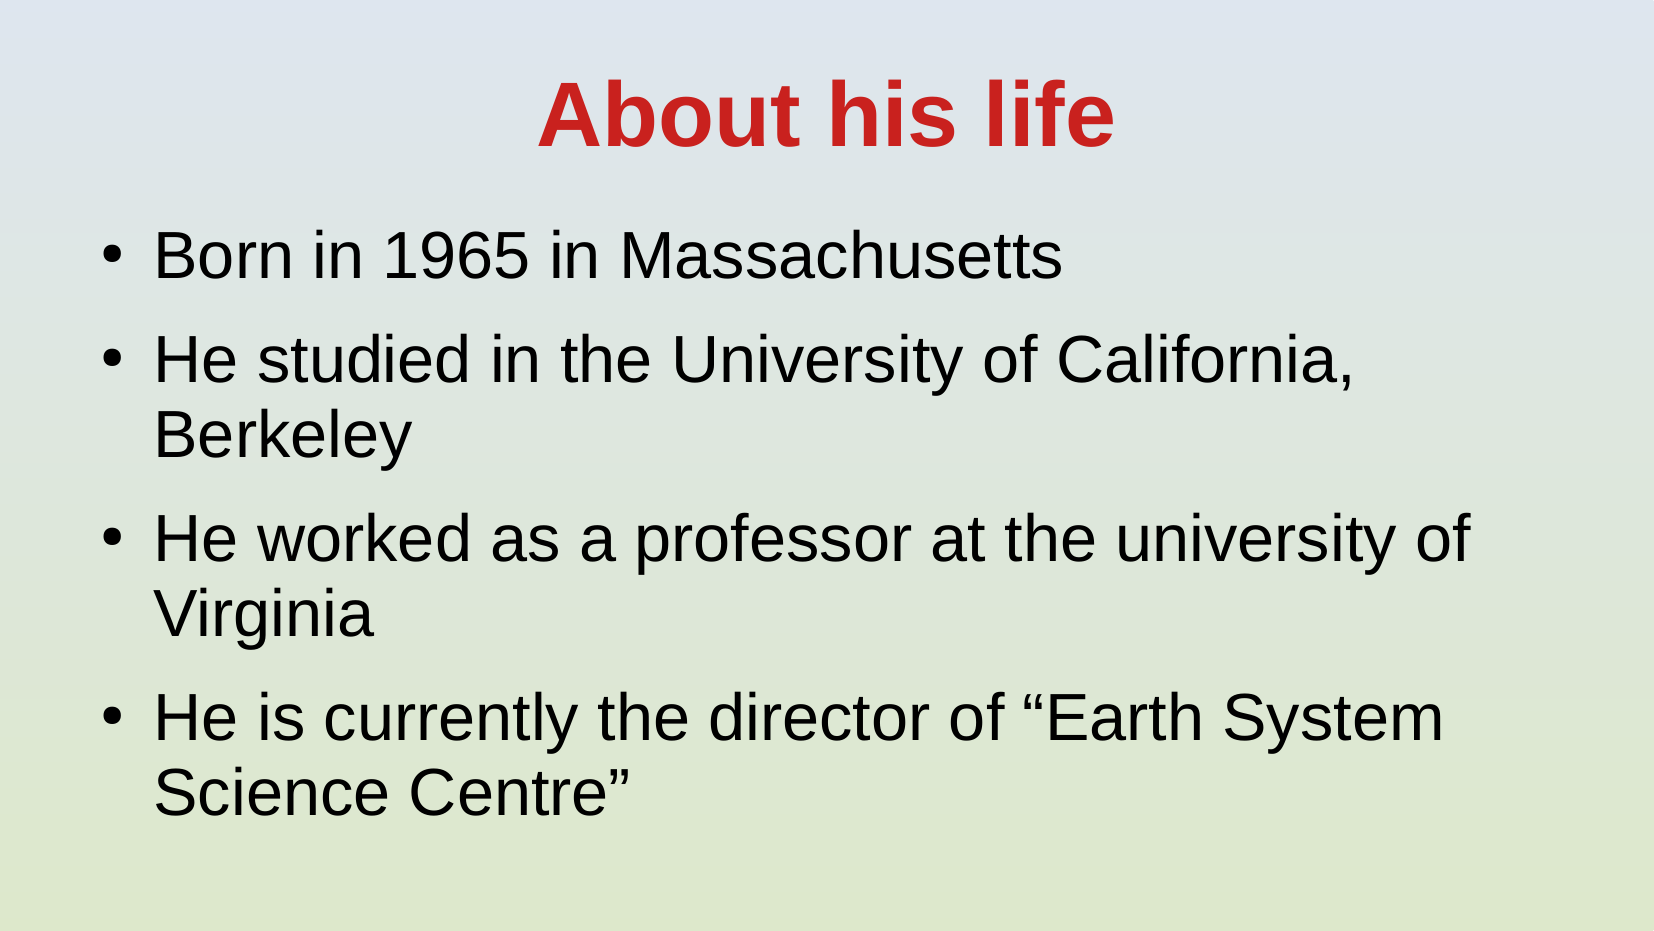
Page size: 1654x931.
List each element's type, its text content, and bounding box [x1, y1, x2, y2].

list Born in 1965 in Massachusetts He studied in the University of California, Berkeley He worked as a professor at the university of Virginia He is currently the director of “Earth System Science Centre” [82, 217, 1571, 758]
title About his life [82, 37, 1571, 193]
